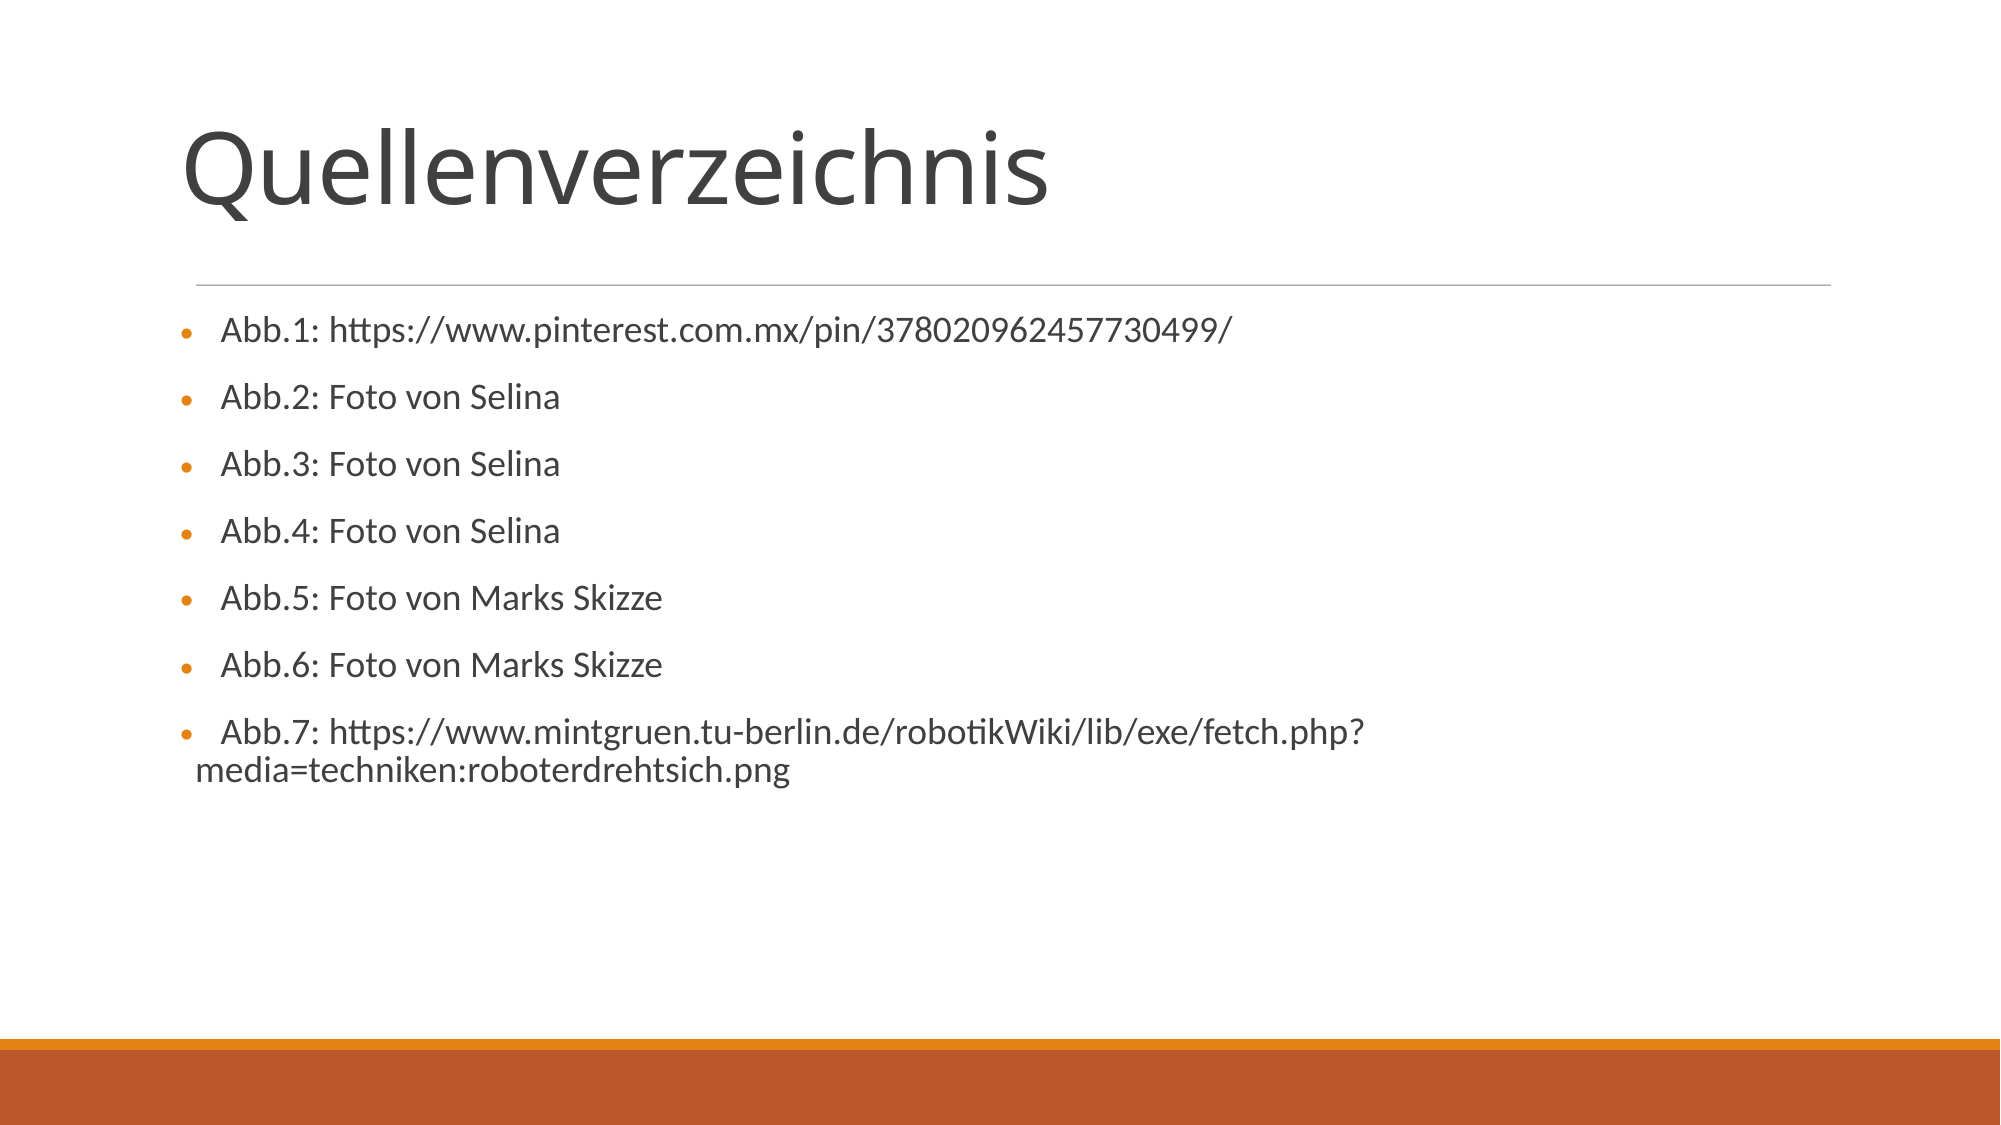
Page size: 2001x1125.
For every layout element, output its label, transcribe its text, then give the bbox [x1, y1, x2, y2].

list Abb.1: https://www.pinterest.com.mx/pin/378020962457730499/ Abb.2: Foto von Selina Abb.3: Foto von Selina Abb.4: Foto von Selina Abb.5: Foto von Marks Skizze Abb.6: Foto von Marks Skizze Abb.7: https://www.mintgruen.tu-berlin.de/robotikWiki/lib/exe/fetch.php?media=techniken:roboterdrehtsich.png [180, 307, 1843, 978]
title Quellenverzeichnis [180, 47, 1830, 285]
